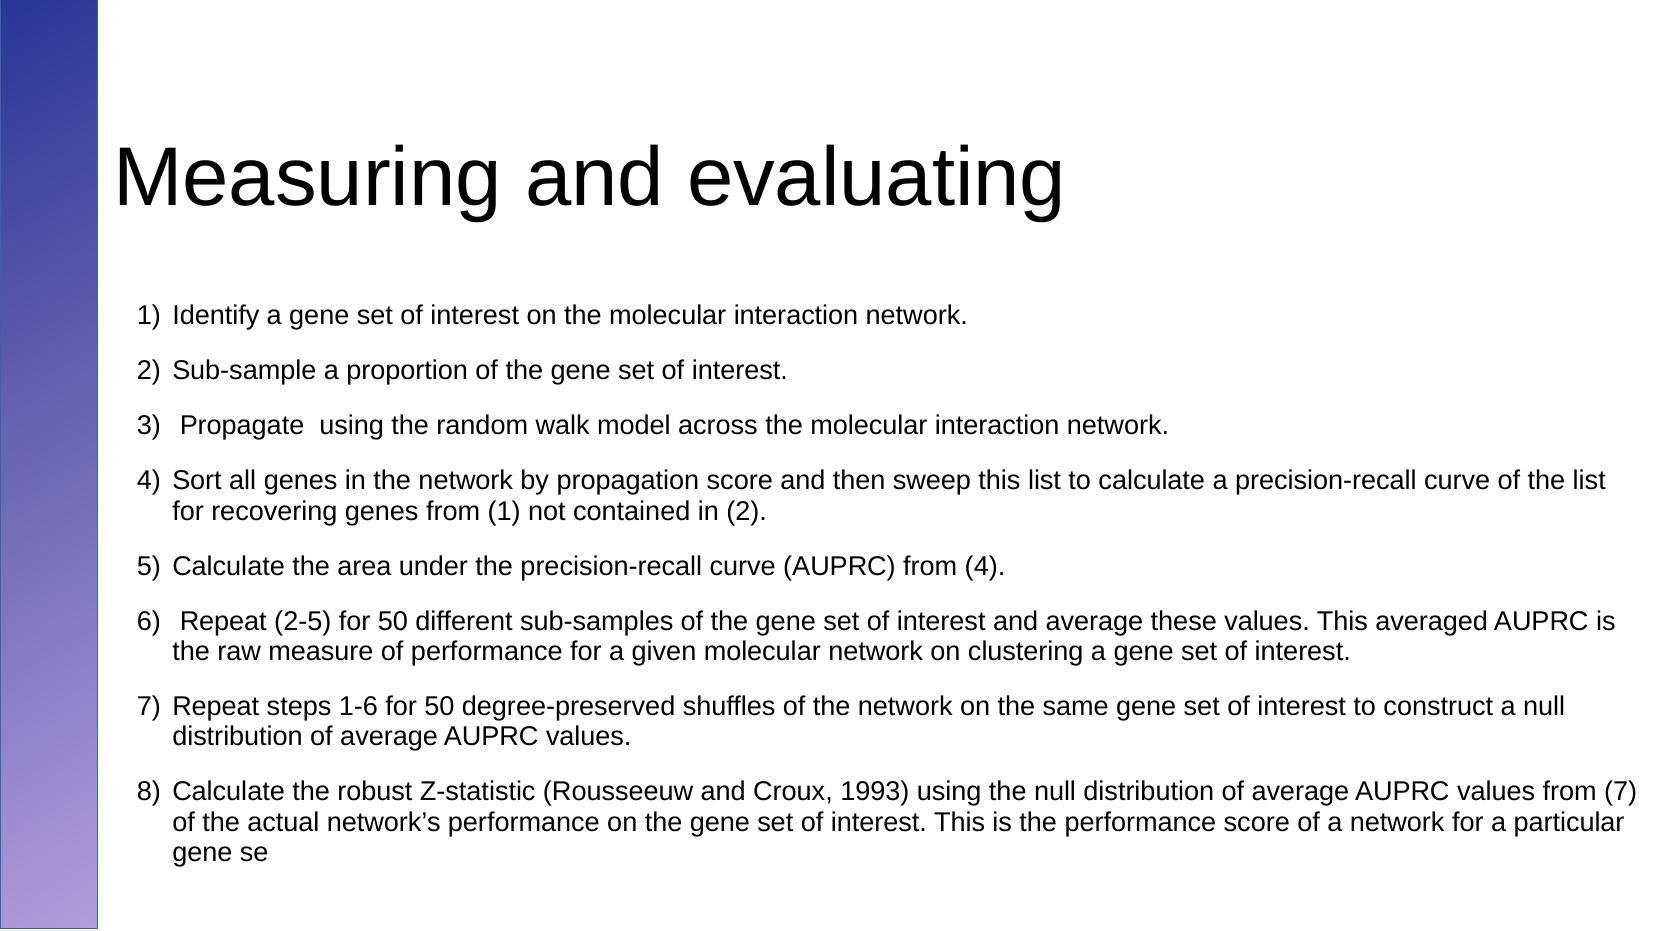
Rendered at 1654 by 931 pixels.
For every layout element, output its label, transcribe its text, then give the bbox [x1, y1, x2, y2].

text_box Identify a gene set of interest on the molecular interaction network. Sub-sample a proportion of the gene set of interest. Propagate using the random walk model across the molecular interaction network. Sort all genes in the network by propagation score and then sweep this list to calculate a precision-recall curve of the list for recovering genes from (1) not contained in (2). Calculate the area under the precision-recall curve (AUPRC) from (4). Repeat (2-5) for 50 different sub-samples of the gene set of interest and average these values. This averaged AUPRC is the raw measure of performance for a given molecular network on clustering a gene set of interest. Repeat steps 1-6 for 50 degree-preserved shuffles of the network on the same gene set of interest to construct a null distribution of average AUPRC values. Calculate the robust Z-statistic (Rousseeuw and Croux, 1993) using the null distribution of average AUPRC values from (7) of the actual network’s performance on the gene set of interest. This is the performance score of a network for a particular gene se [122, 292, 1654, 875]
title Measuring and evaluating [113, 49, 1506, 307]
text_box [0, 0, 98, 929]
